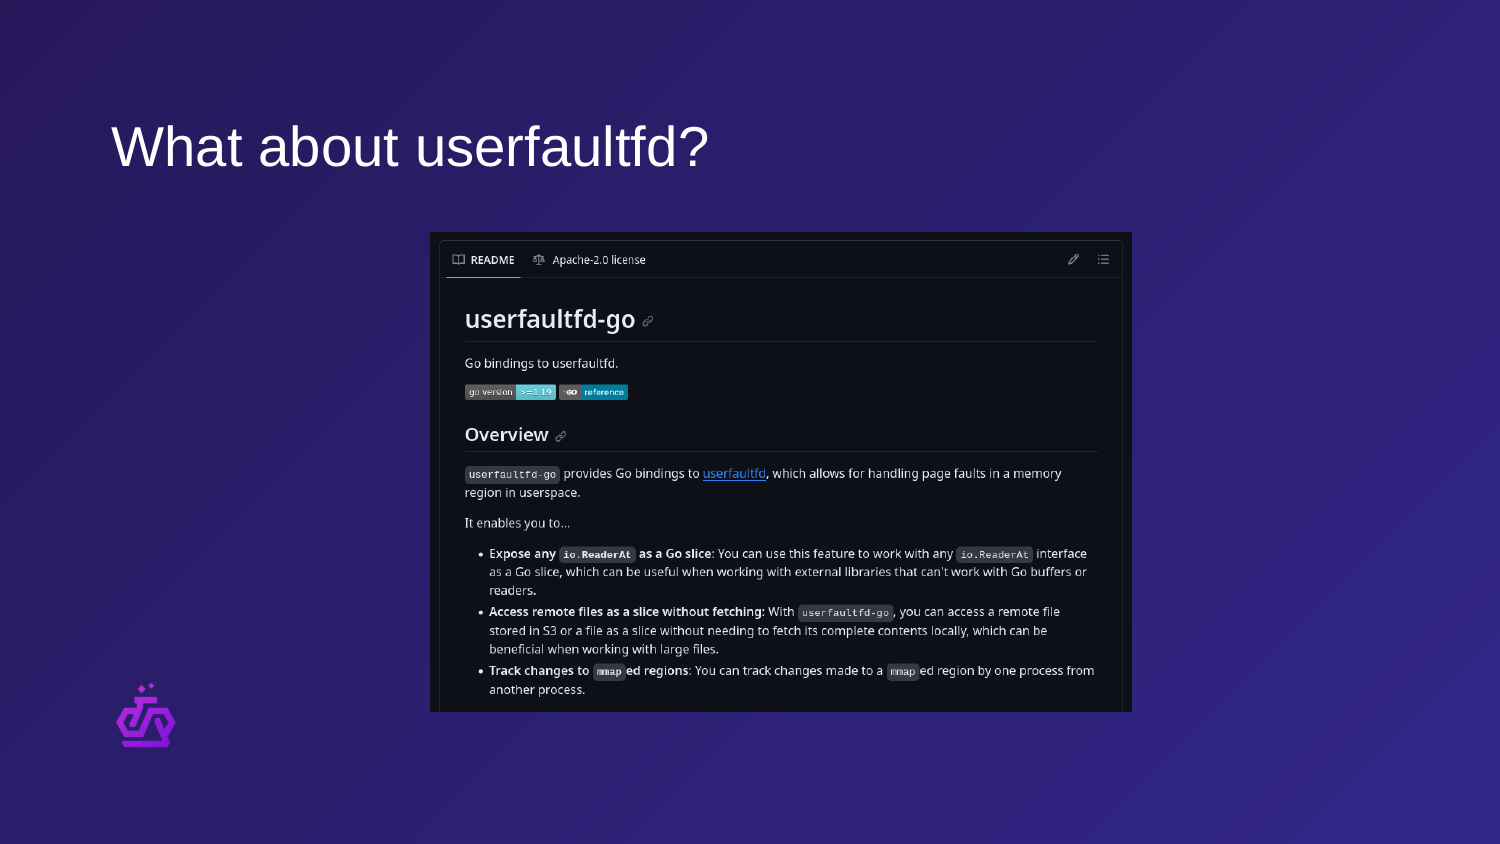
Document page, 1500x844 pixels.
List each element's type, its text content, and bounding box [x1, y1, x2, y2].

picture [96, 661, 188, 773]
picture [430, 232, 1132, 712]
text_box What about userfaultfd? [96, 77, 1419, 210]
